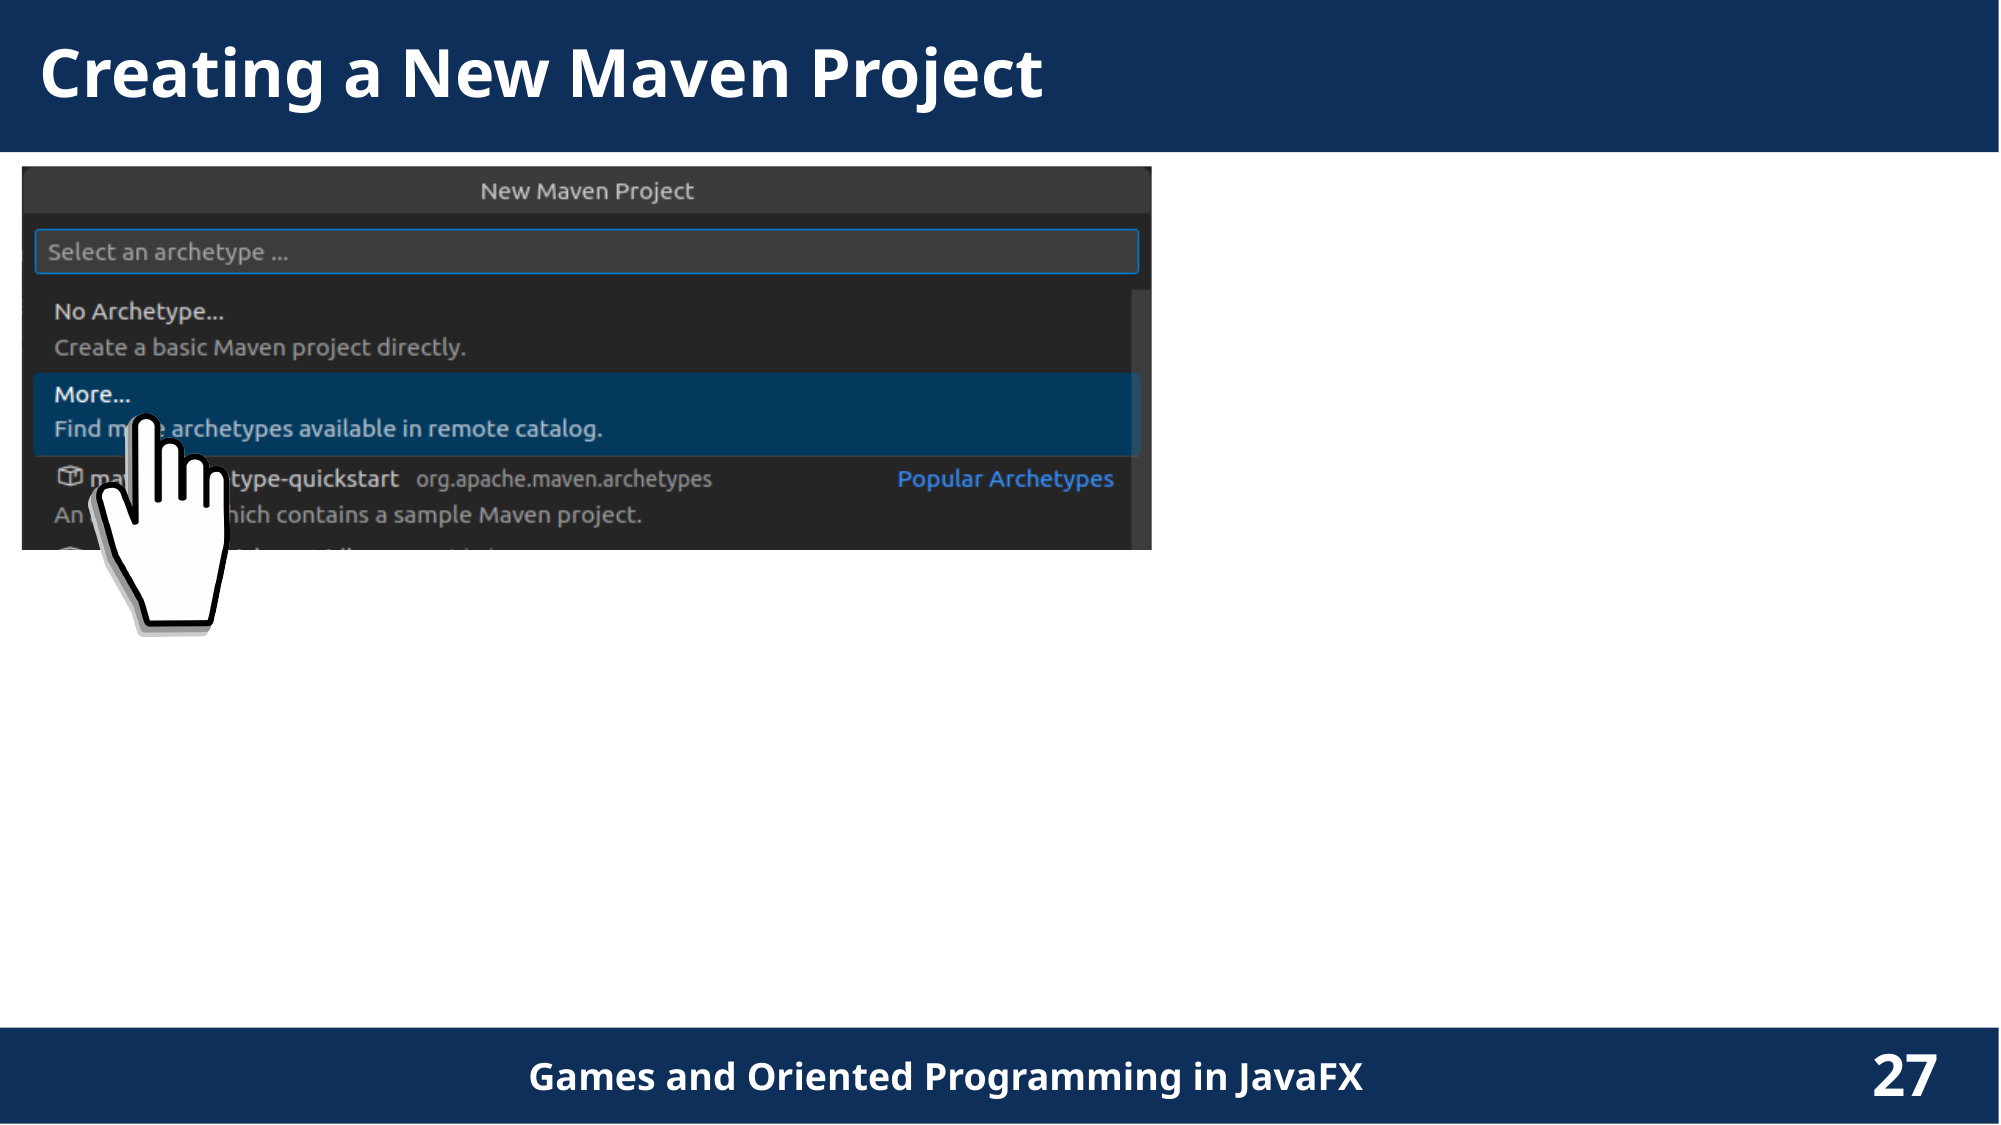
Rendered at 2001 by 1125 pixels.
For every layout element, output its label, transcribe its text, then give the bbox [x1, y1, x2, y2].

text_box Creating a New Maven Project [25, 23, 1999, 119]
picture [21, 165, 1152, 637]
